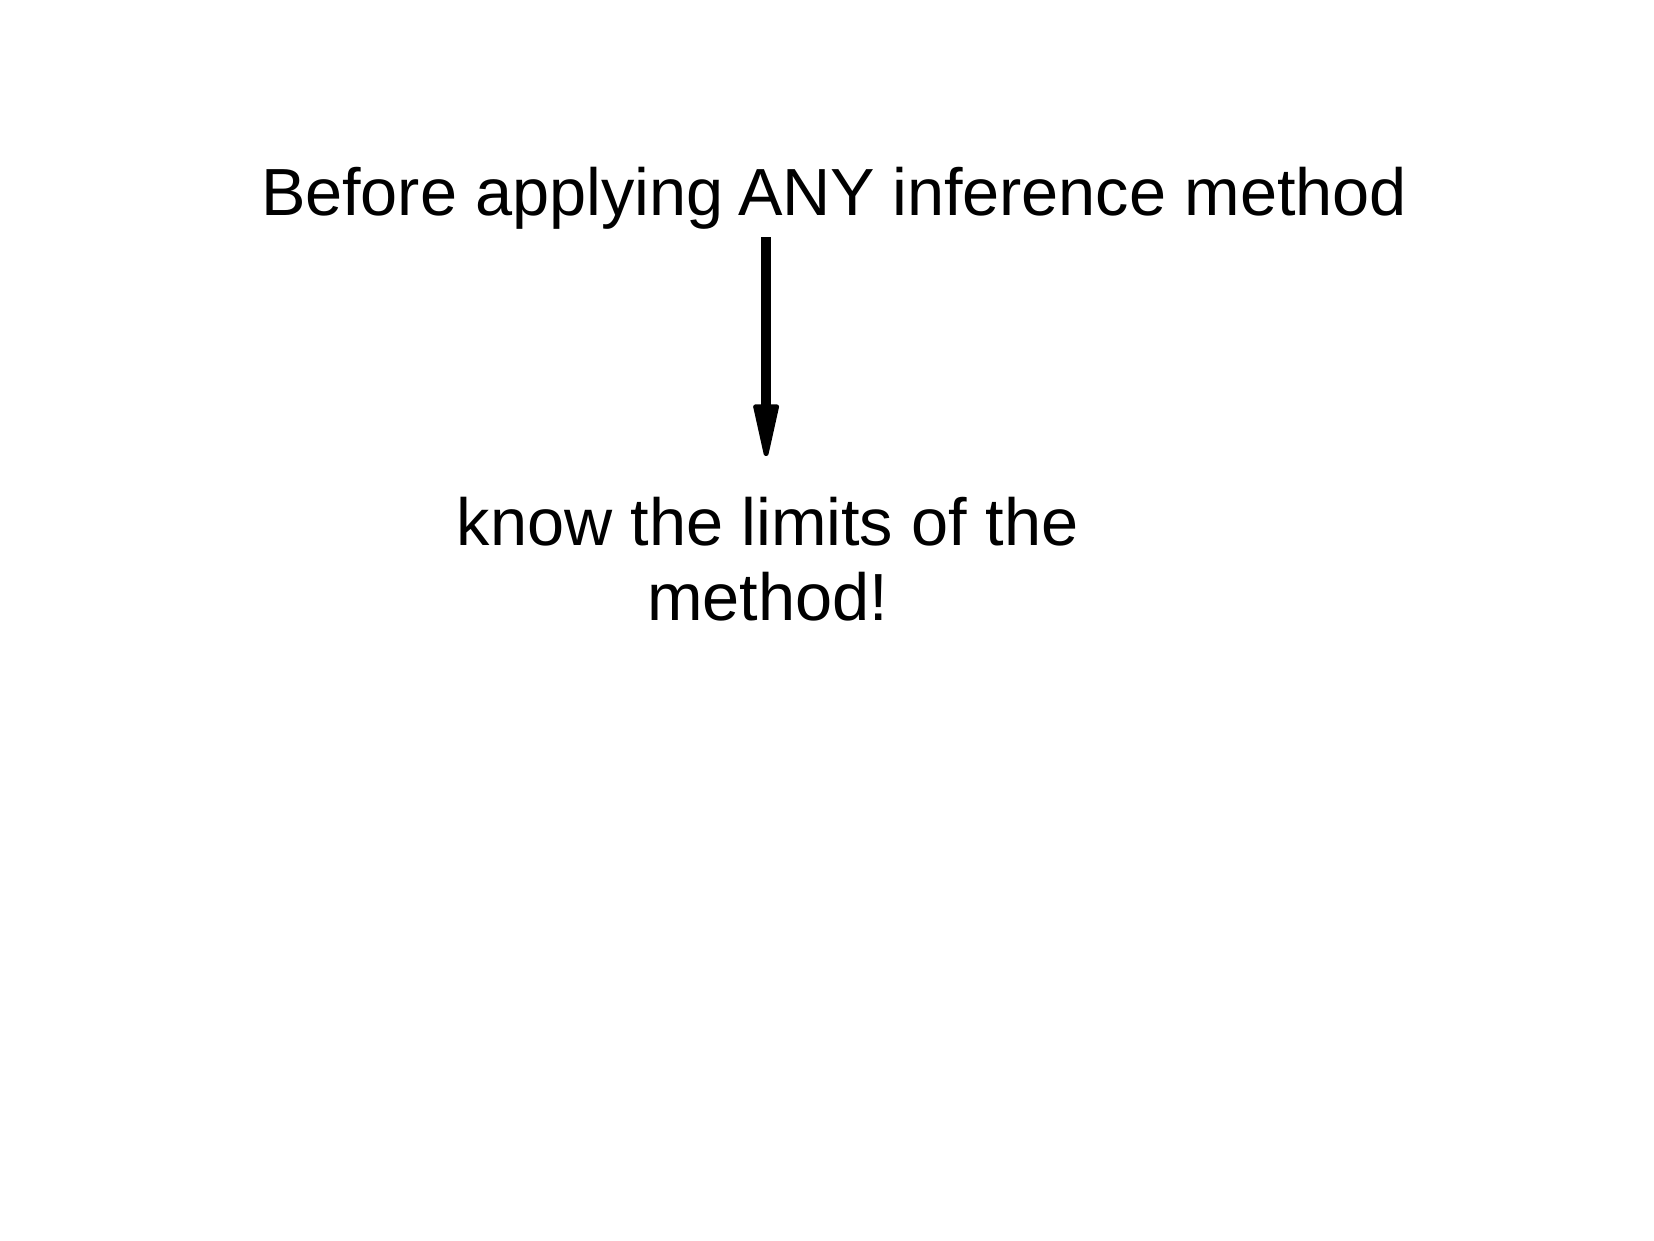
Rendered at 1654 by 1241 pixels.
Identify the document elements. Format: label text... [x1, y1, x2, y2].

text_box know the limits of the method! [320, 477, 1216, 643]
text_box Before applying ANY inference method [246, 147, 1423, 238]
